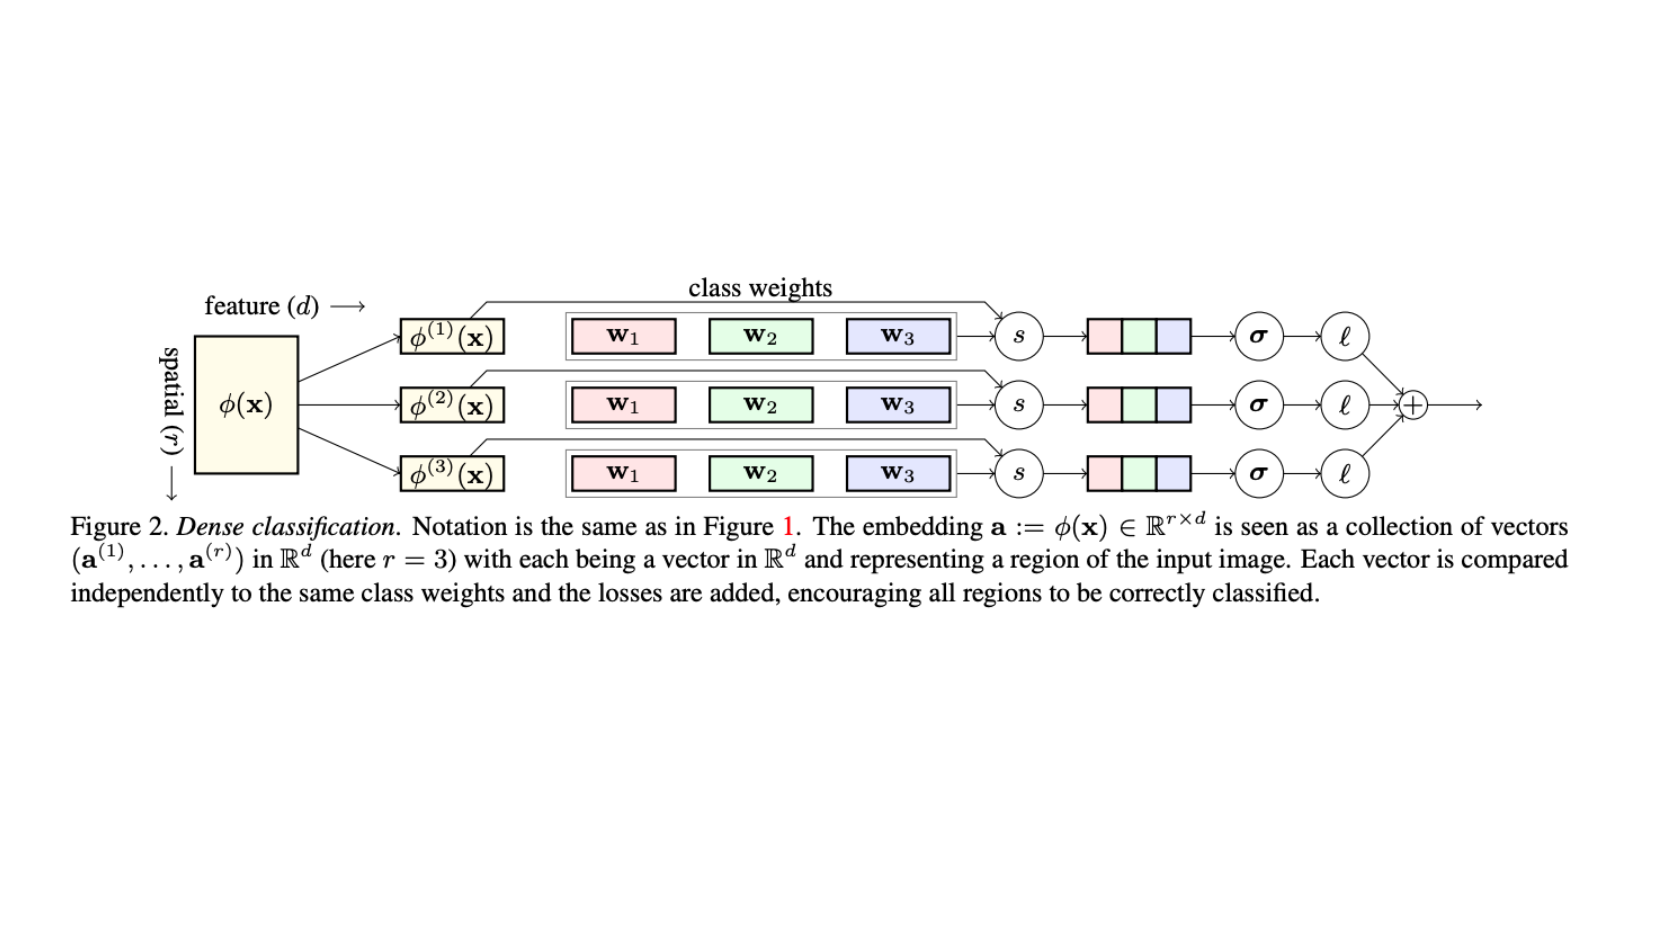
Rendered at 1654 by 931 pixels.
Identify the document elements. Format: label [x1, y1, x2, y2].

picture [60, 266, 1579, 616]
